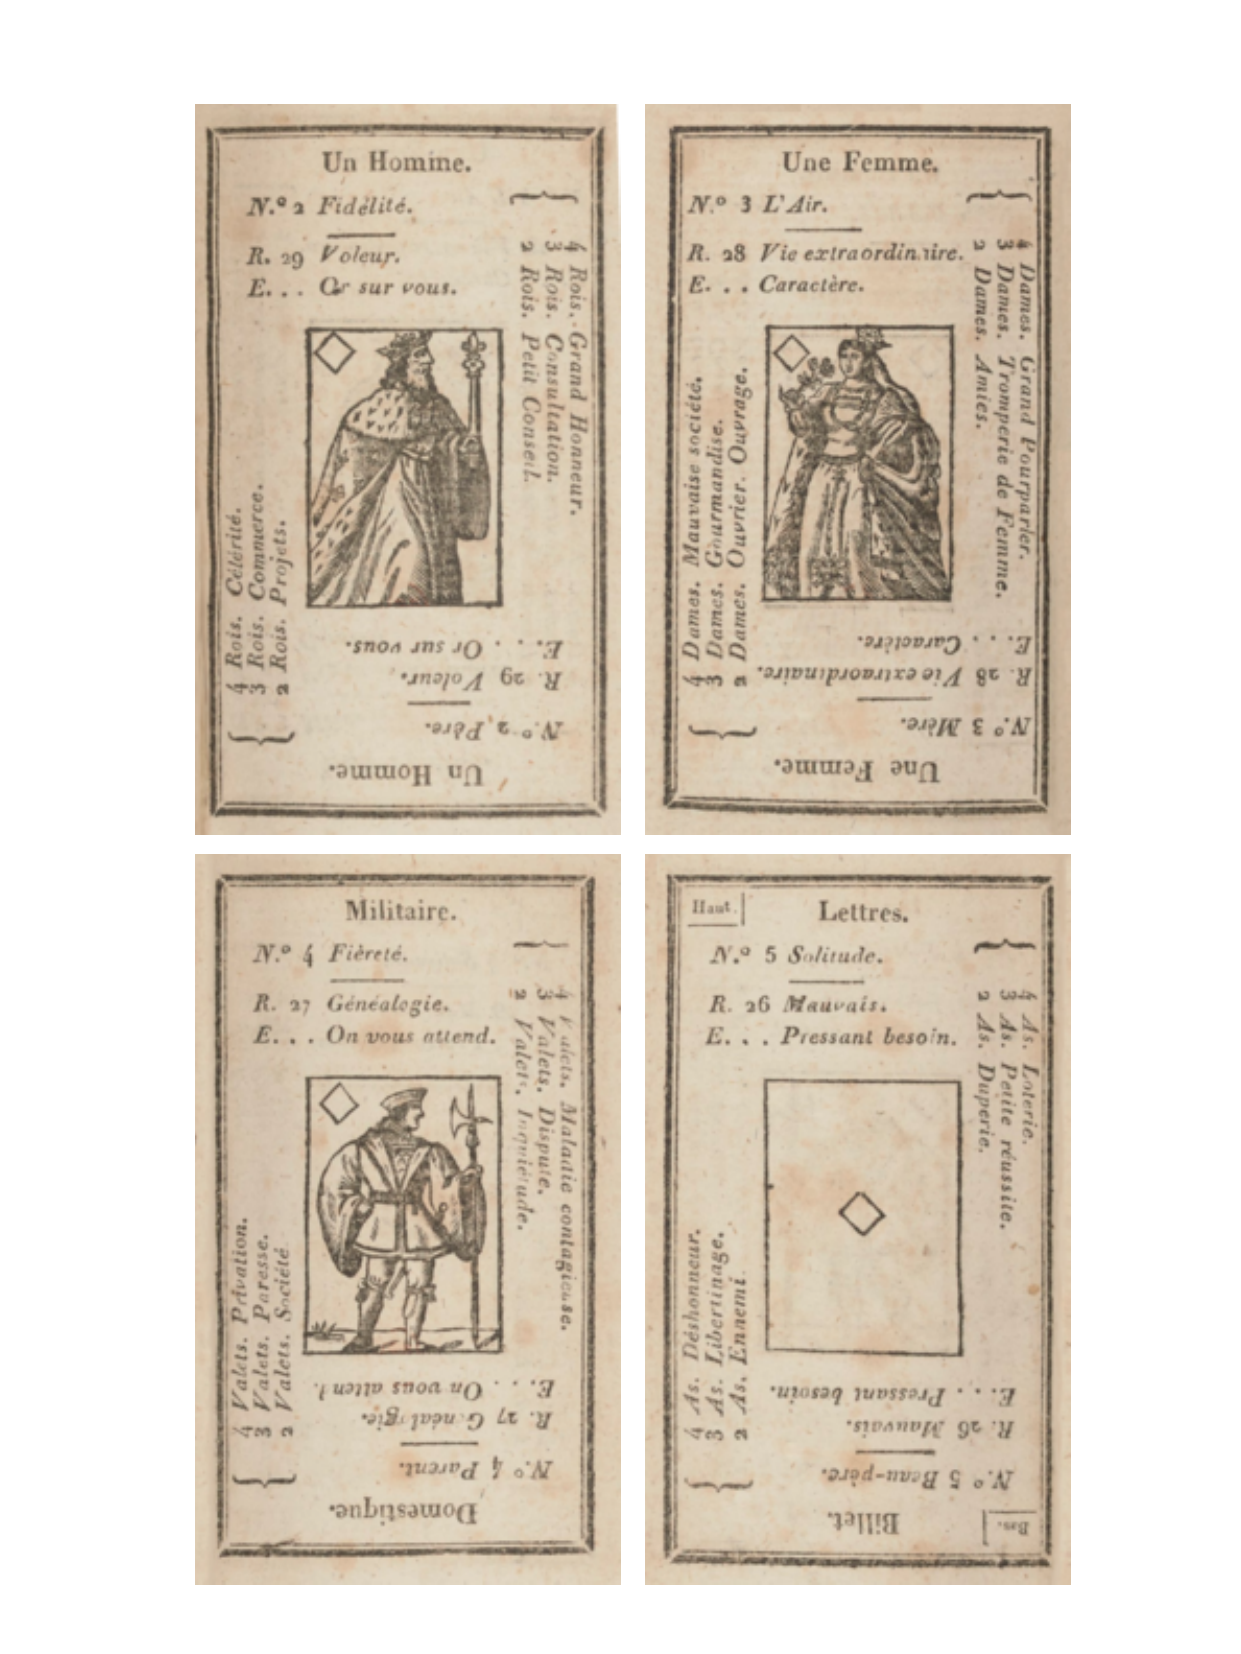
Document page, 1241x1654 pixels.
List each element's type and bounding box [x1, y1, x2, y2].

picture [195, 104, 621, 835]
picture [645, 854, 1071, 1585]
picture [645, 104, 1071, 835]
picture [195, 854, 621, 1585]
